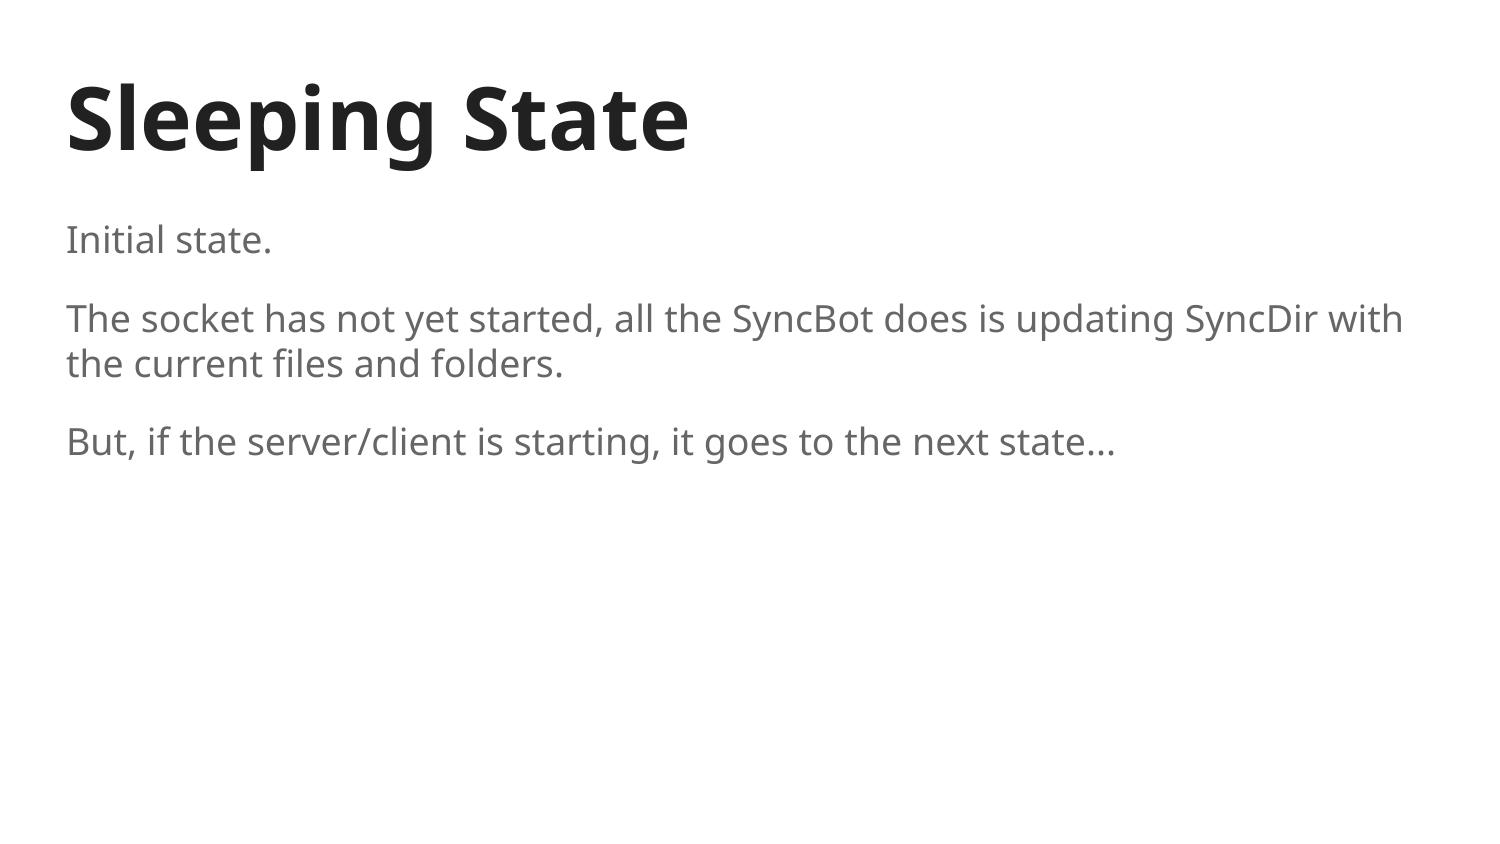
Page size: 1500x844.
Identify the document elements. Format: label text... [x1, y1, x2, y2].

list Initial state. The socket has not yet started, all the SyncBot does is updating SyncDir with the current files and folders. But, if the server/client is starting, it goes to the next state... [51, 201, 1449, 750]
title Sleeping State [51, 48, 1449, 180]
